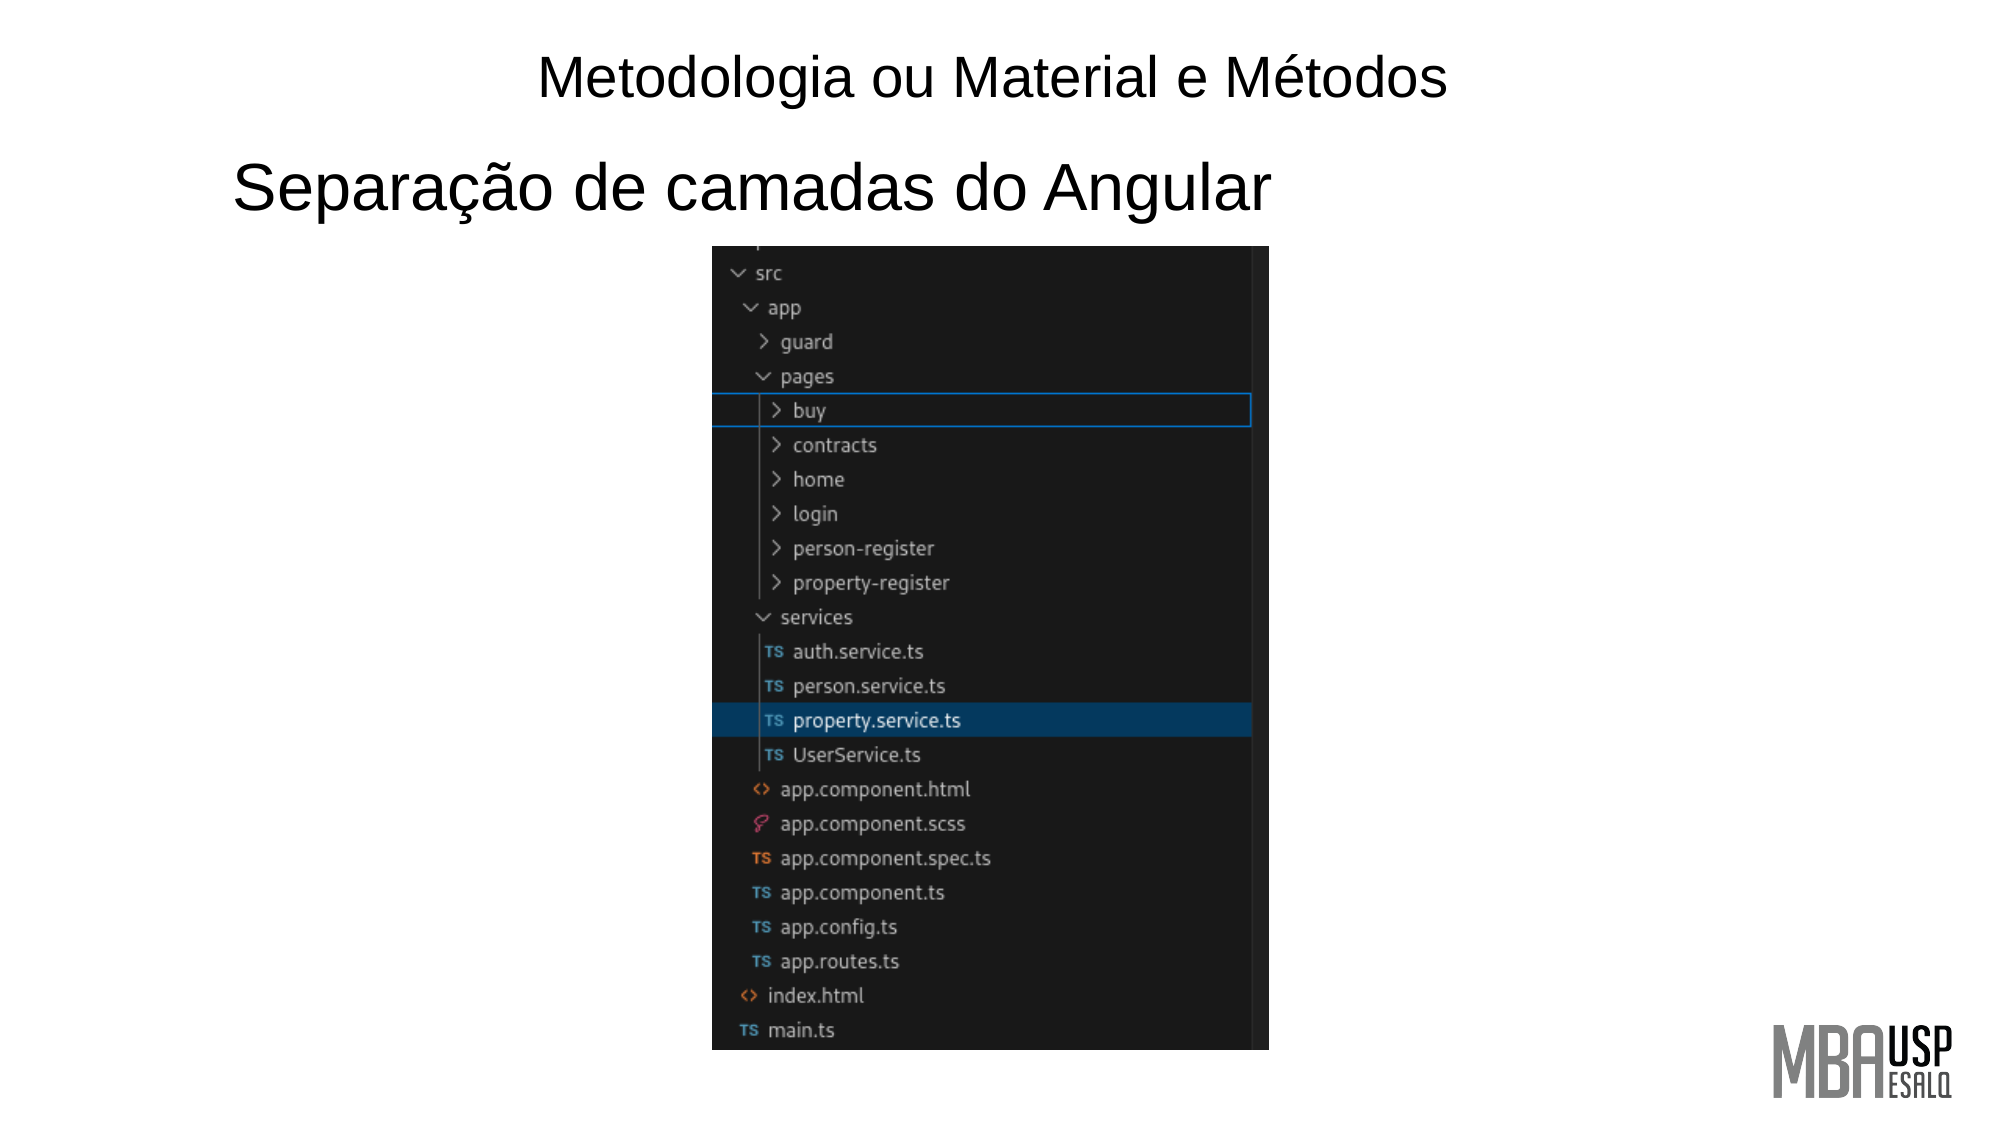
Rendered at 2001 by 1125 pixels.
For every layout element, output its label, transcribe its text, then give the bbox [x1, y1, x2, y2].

text_box Separação de camadas do Angular [82, 150, 1951, 976]
text_box Metodologia ou Material e Métodos [37, 37, 1951, 118]
picture [712, 246, 1269, 1051]
picture [1765, 1021, 1960, 1102]
